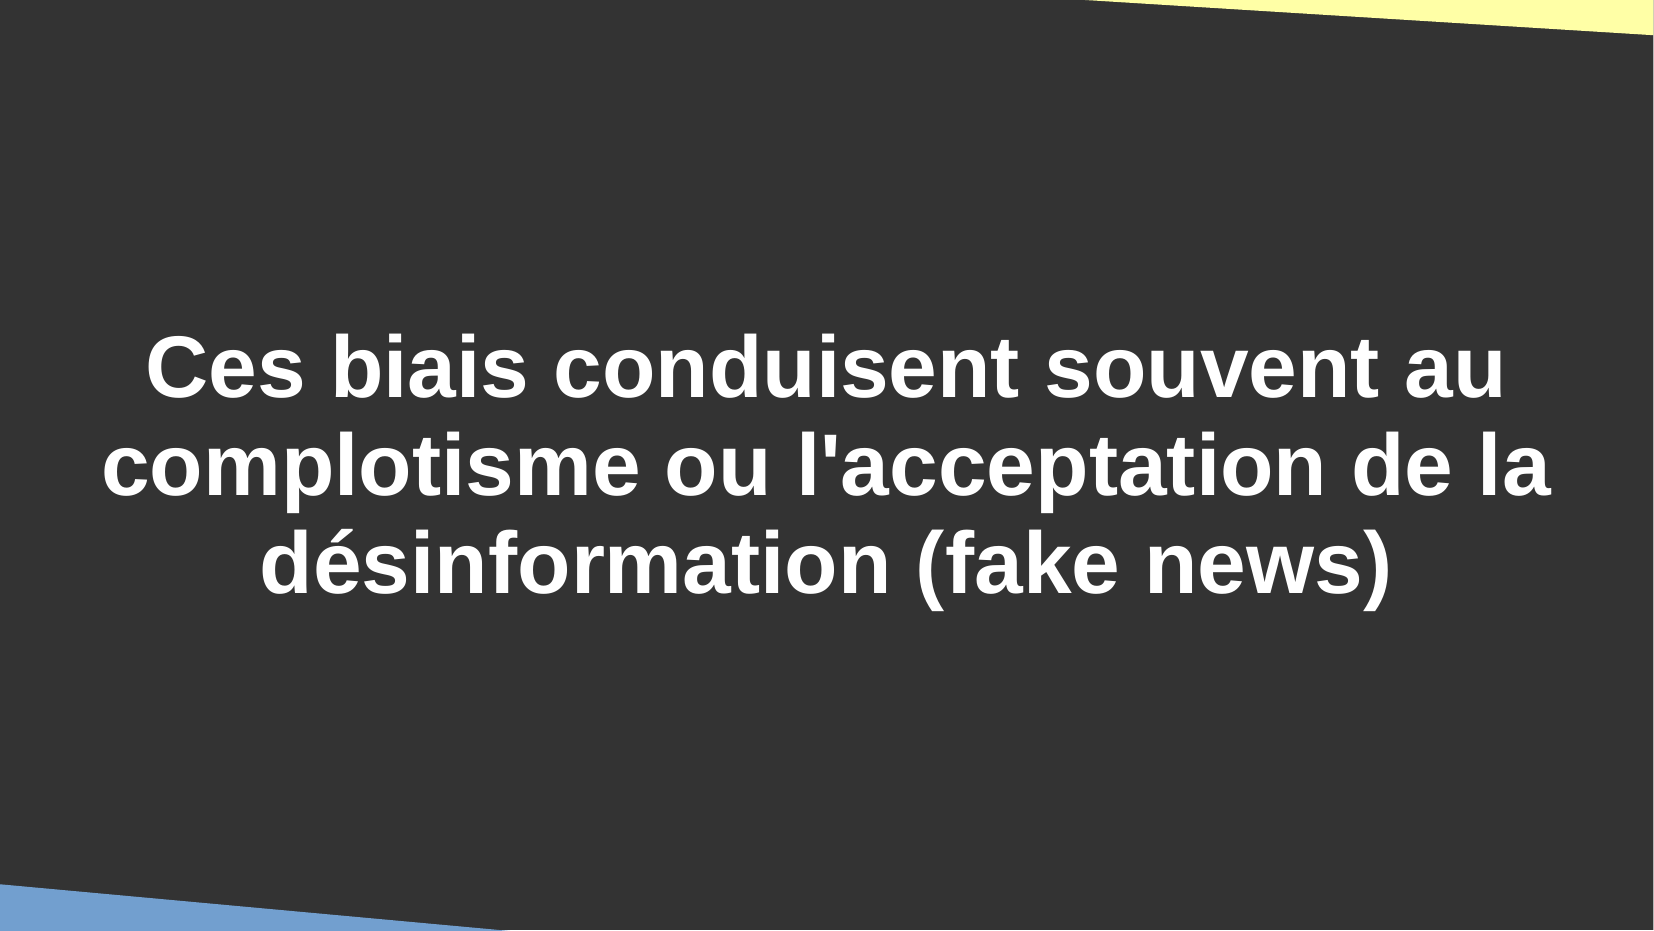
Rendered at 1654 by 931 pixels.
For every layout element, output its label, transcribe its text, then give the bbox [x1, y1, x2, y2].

text_box [0, 884, 511, 931]
text_box [1085, 0, 1654, 36]
title Ces biais conduisent souvent au complotisme ou l'acceptation de la désinformation (fake news) [31, 318, 1622, 612]
